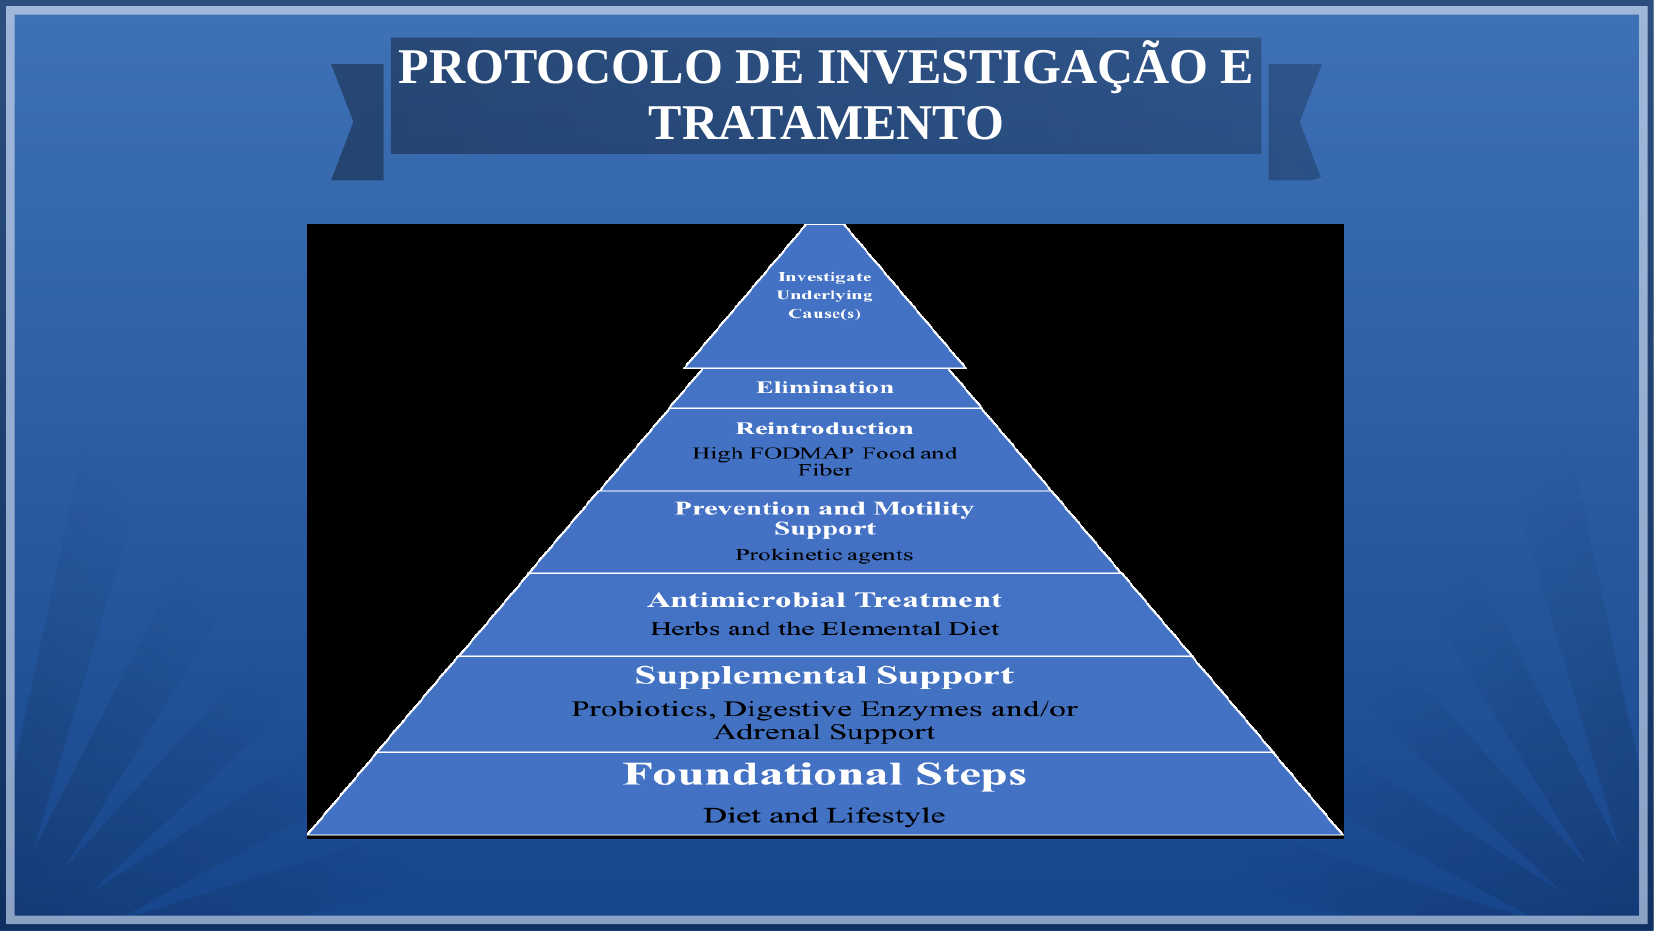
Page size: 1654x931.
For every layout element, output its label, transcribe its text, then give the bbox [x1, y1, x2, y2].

title PROTOCOLO DE INVESTIGAÇÃO E TRATAMENTO [389, 17, 1264, 172]
picture [307, 224, 1344, 839]
